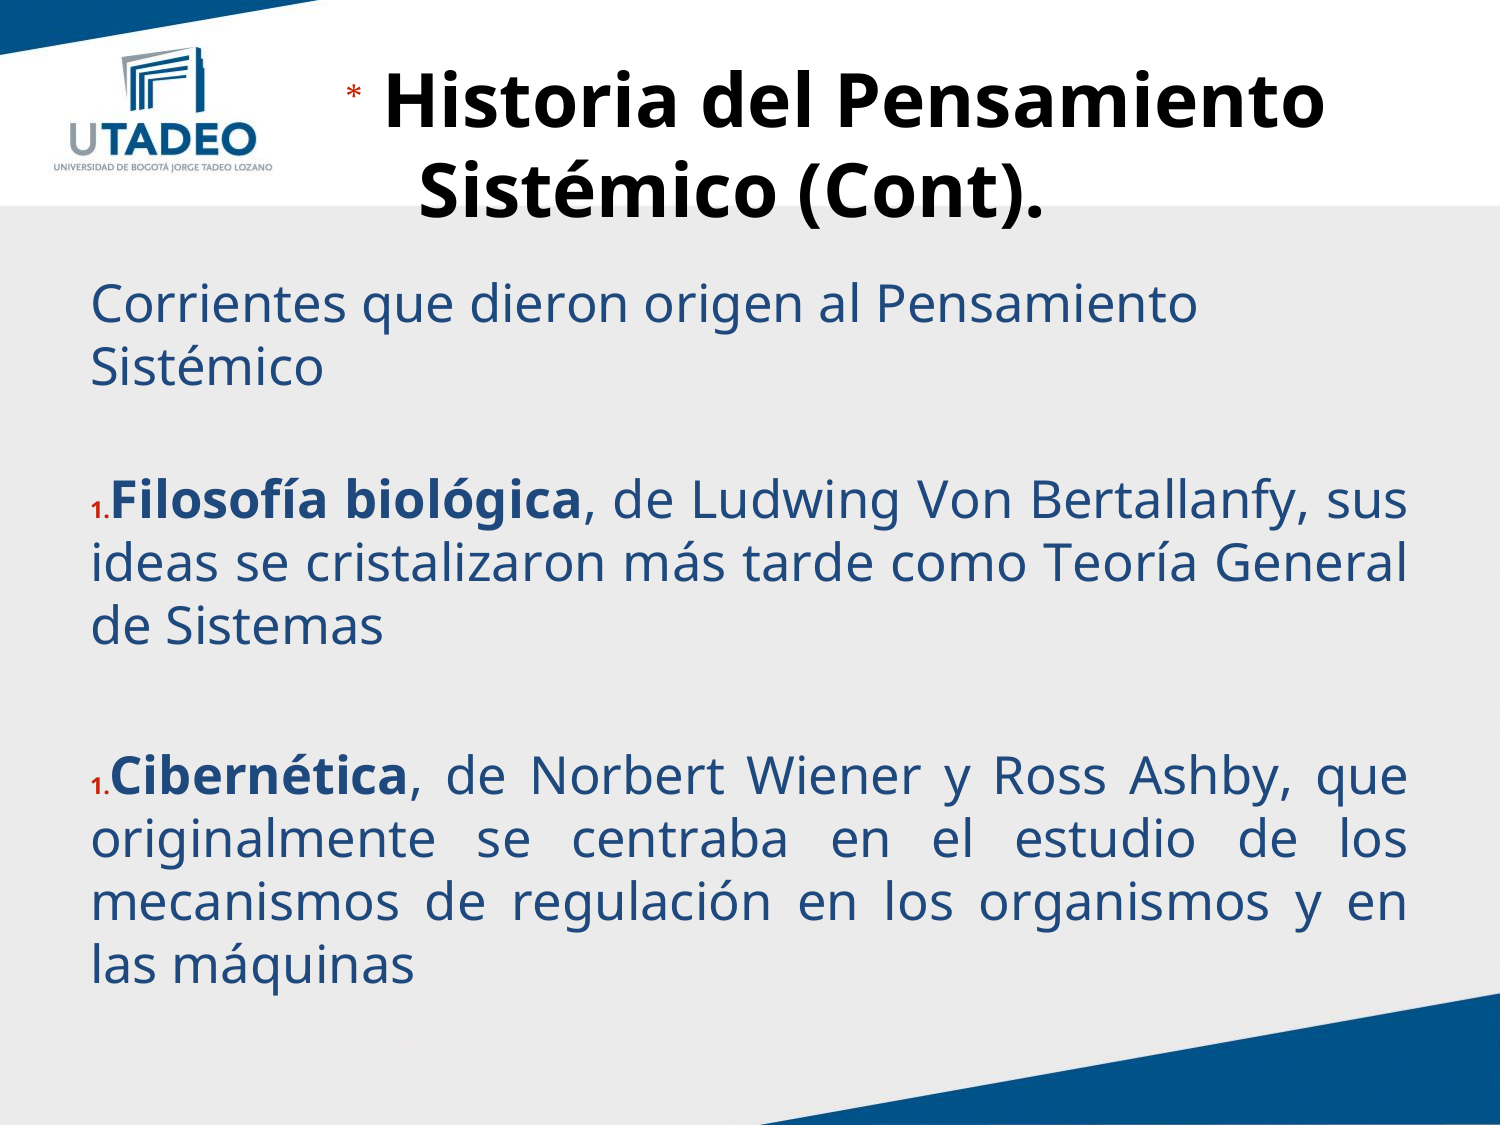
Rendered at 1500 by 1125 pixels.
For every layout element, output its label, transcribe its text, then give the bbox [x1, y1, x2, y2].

list Corrientes que dieron origen al Pensamiento Sistémico Filosofía biológica, de Ludwing Von Bertallanfy, sus ideas se cristalizaron más tarde como Teoría General de Sistemas Cibernética, de Norbert Wiener y Ross Ashby, que originalmente se centraba en el estudio de los mecanismos de regulación en los organismos y en las máquinas [75, 262, 1426, 1005]
title Historia del Pensamiento Sistémico (Cont). [298, 45, 1426, 233]
